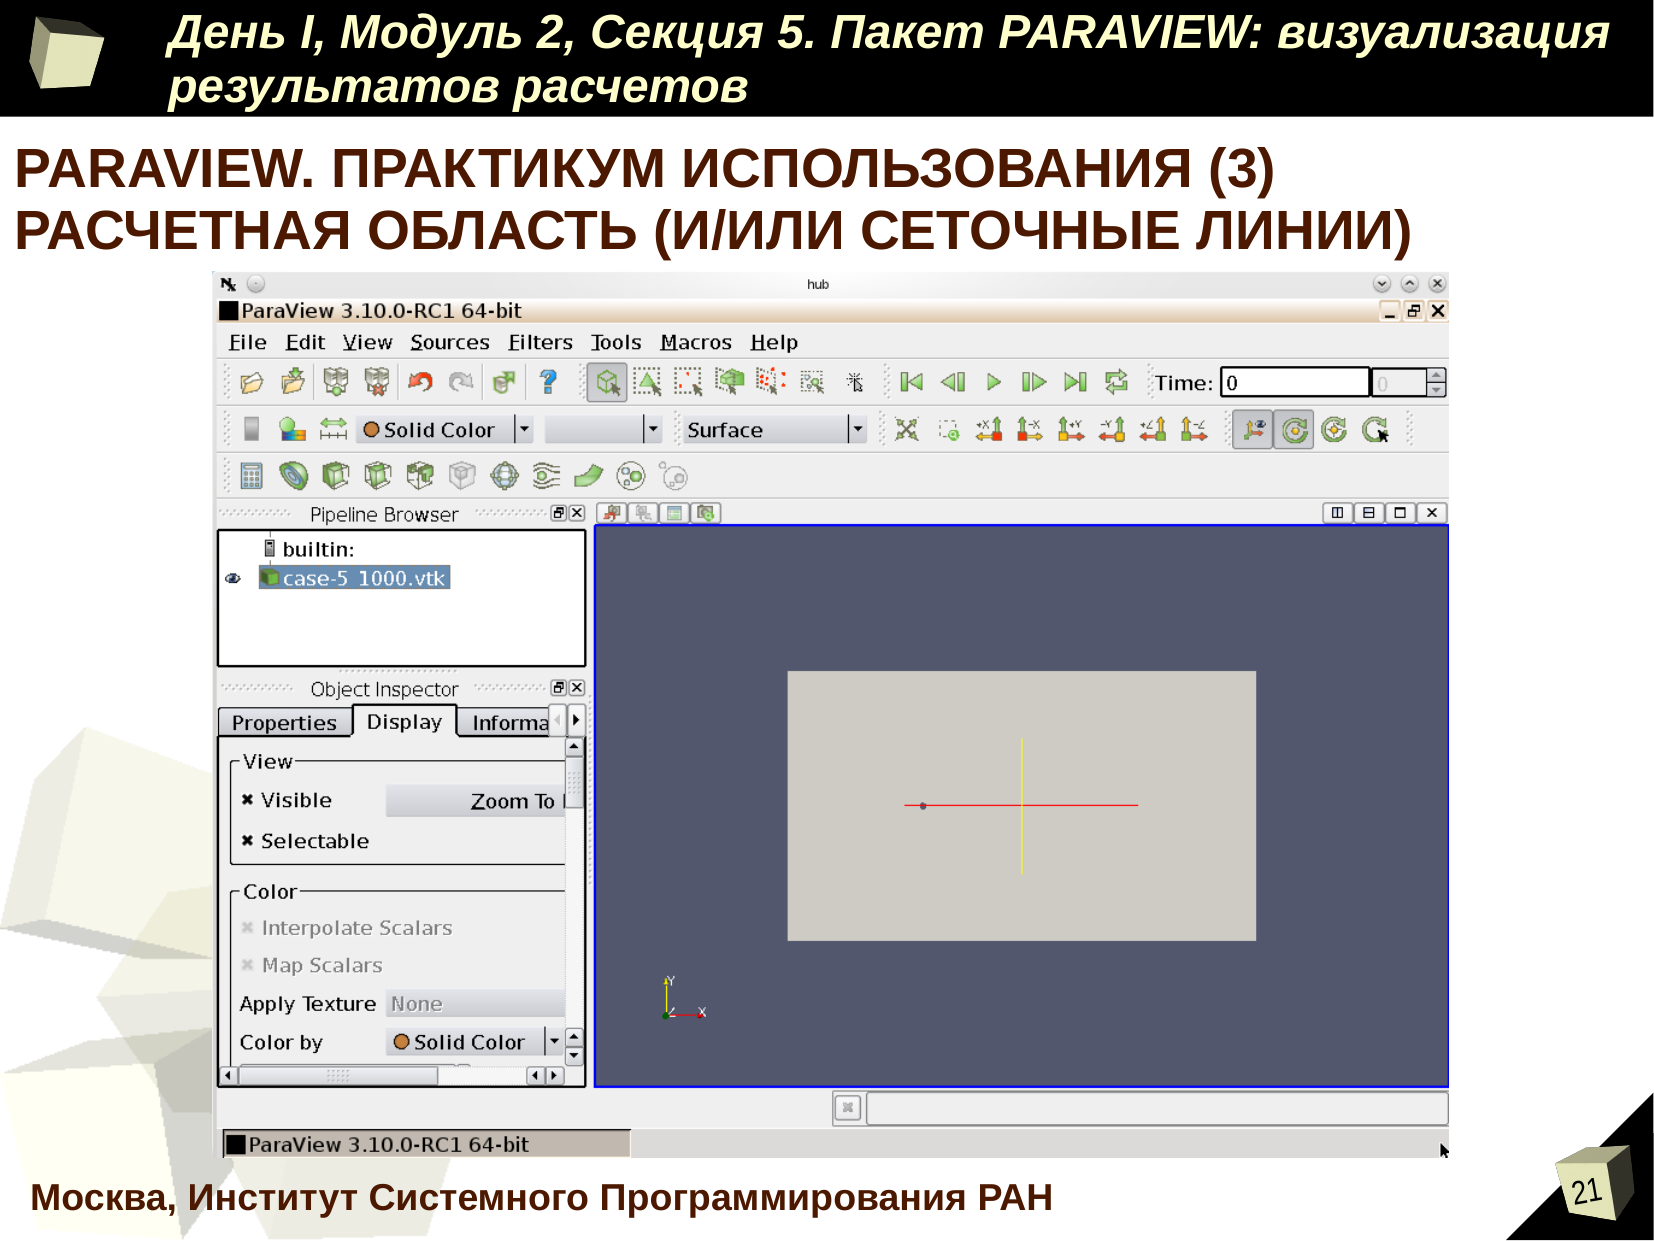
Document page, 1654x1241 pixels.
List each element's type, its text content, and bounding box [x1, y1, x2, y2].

picture [0, 271, 1449, 1241]
text_box PARAVIEW. ПРАКТИКУМ ИСПОЛЬЗОВАНИЯ (3) РАСЧЕТНАЯ ОБЛАСТЬ (И/ИЛИ СЕТОЧНЫЕ ЛИНИИ) [0, 130, 1654, 269]
picture [464, 1193, 472, 1198]
